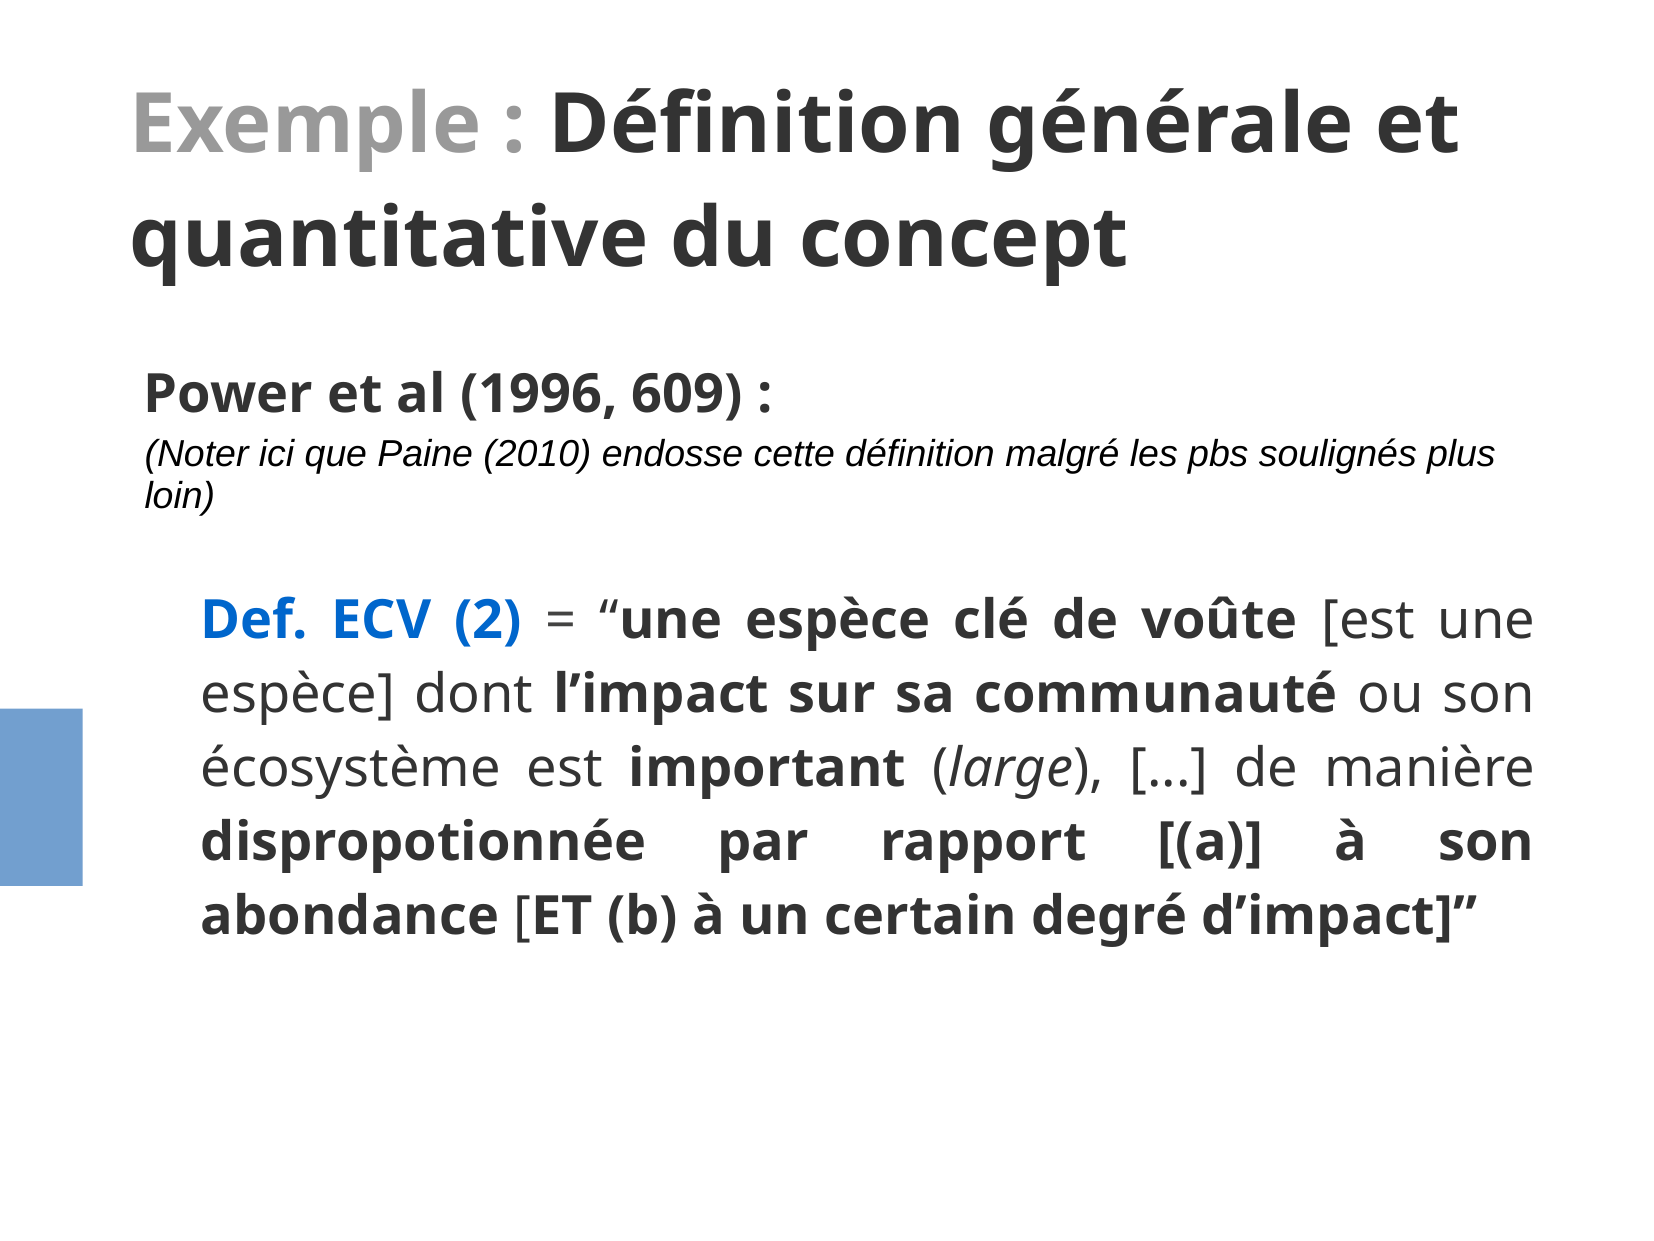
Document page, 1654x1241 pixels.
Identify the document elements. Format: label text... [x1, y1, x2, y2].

list Power et al (1996, 609) : Def. ECV (2) = “une espèce clé de voûte [est une espèce] dont l’impact sur sa communauté ou son écosystème est important (large), [...] de manière dispropotionnée par rapport [(a)] à son abondance [ET (b) à un certain degré d’impact]” [129, 566, 1536, 1074]
title Exemple : Définition générale et quantitative du concept [129, 59, 1536, 296]
text_box (Noter ici que Paine (2010) endosse cette définition malgré les pbs soulignés plus loin) [129, 425, 1560, 566]
list Power et al (1996, 609) : Def. ECV (2) = “une espèce clé de voûte [est une espèce] dont l’impact sur sa communauté ou son écosystème est important (large), [...] de manière dispropotionnée par rapport [(a)] à son abondance [ET (b) à un certain degré d’impact]” [129, 354, 1536, 425]
